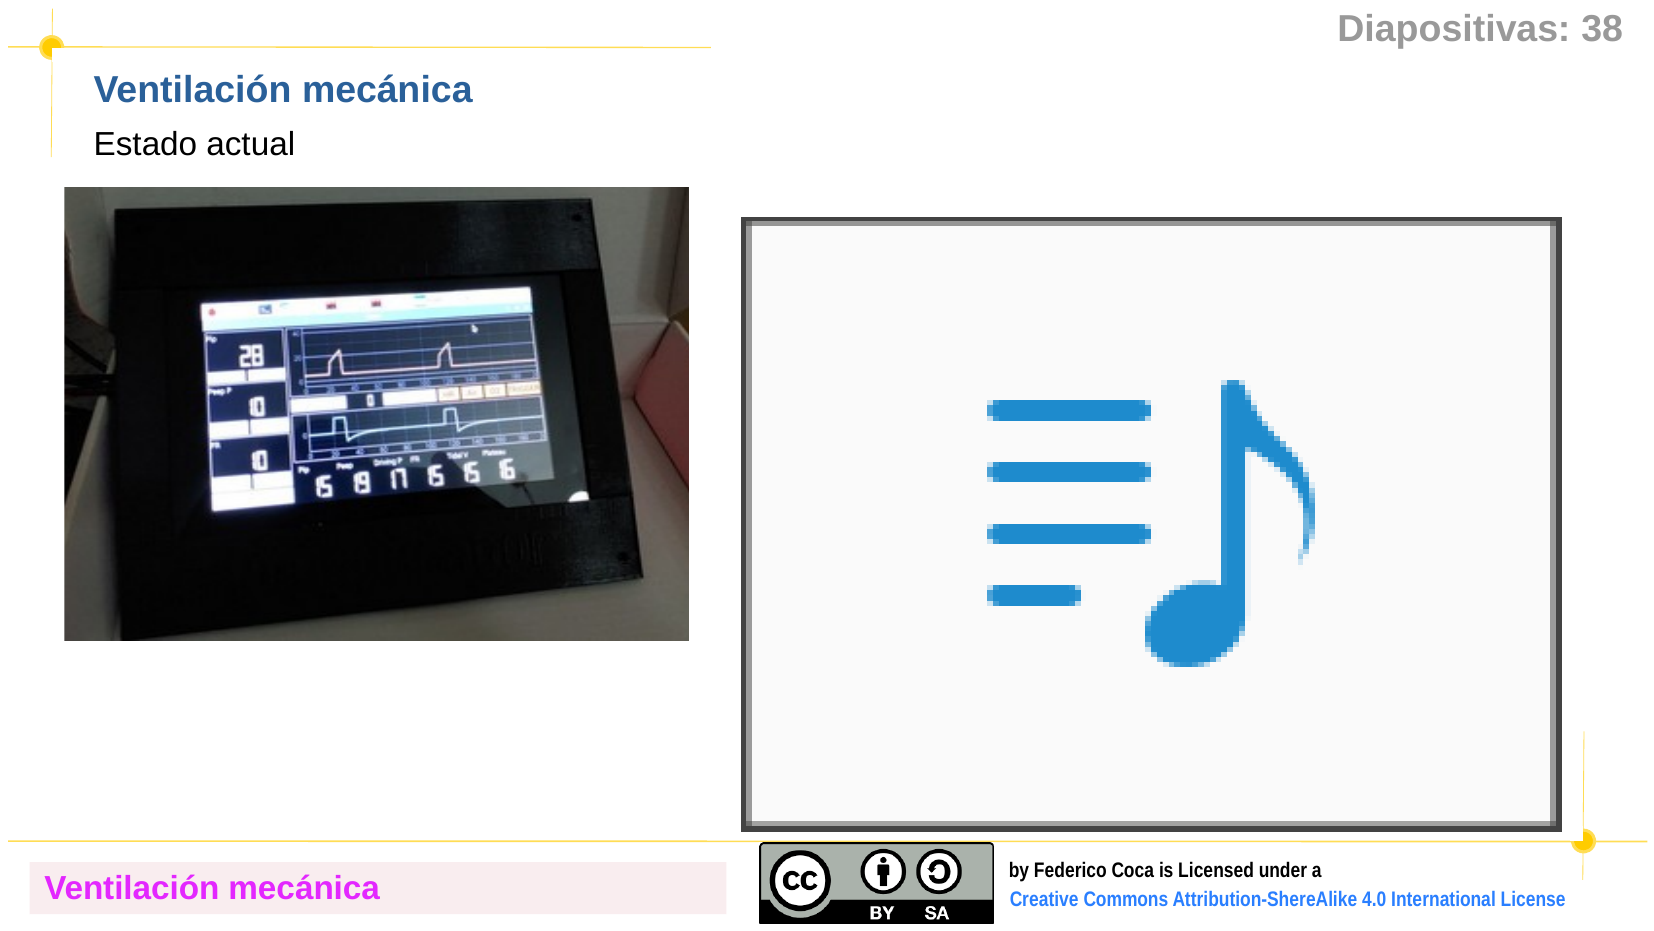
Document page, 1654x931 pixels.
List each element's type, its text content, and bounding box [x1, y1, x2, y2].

text_box Estado actual [78, 118, 1630, 178]
text_box Ventilación mecánica [78, 61, 886, 118]
text_box Ventilación mecánica [29, 862, 727, 915]
text_box Diapositivas: 38 [1322, 0, 1644, 57]
picture [64, 187, 689, 641]
text_box [740, 216, 1563, 833]
